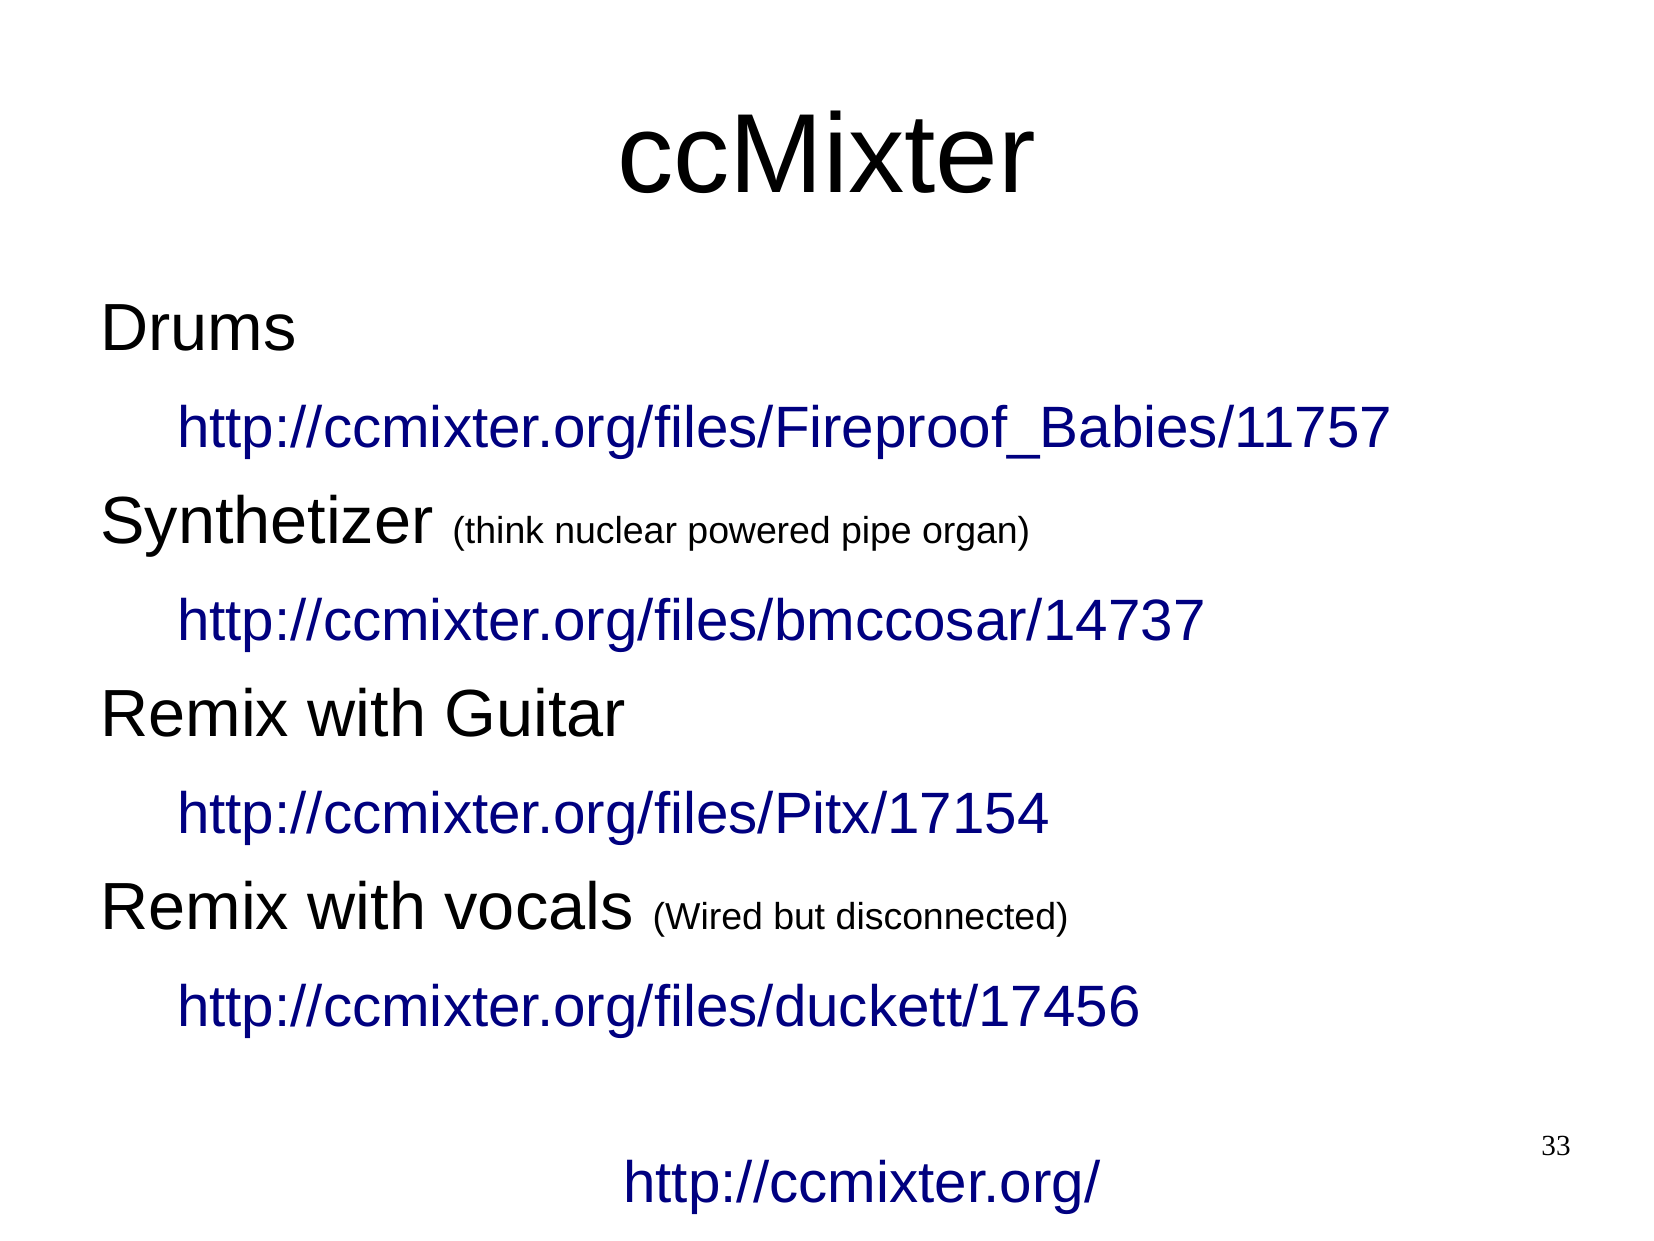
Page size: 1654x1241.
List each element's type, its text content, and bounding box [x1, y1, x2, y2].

title ccMixter [82, 49, 1571, 257]
text_box http://ccmixter.org/ [457, 1142, 1283, 1223]
list Drums http://ccmixter.org/files/Fireproof_Babies/11757 Synthetizer (think nuclear powered pipe organ) http://ccmixter.org/files/bmccosar/14737 Remix with Guitar http://ccmixter.org/files/Pitx/17154 Remix with vocals (Wired but disconnected) http://ccmixter.org/files/duckett/17456 [82, 290, 1571, 1094]
